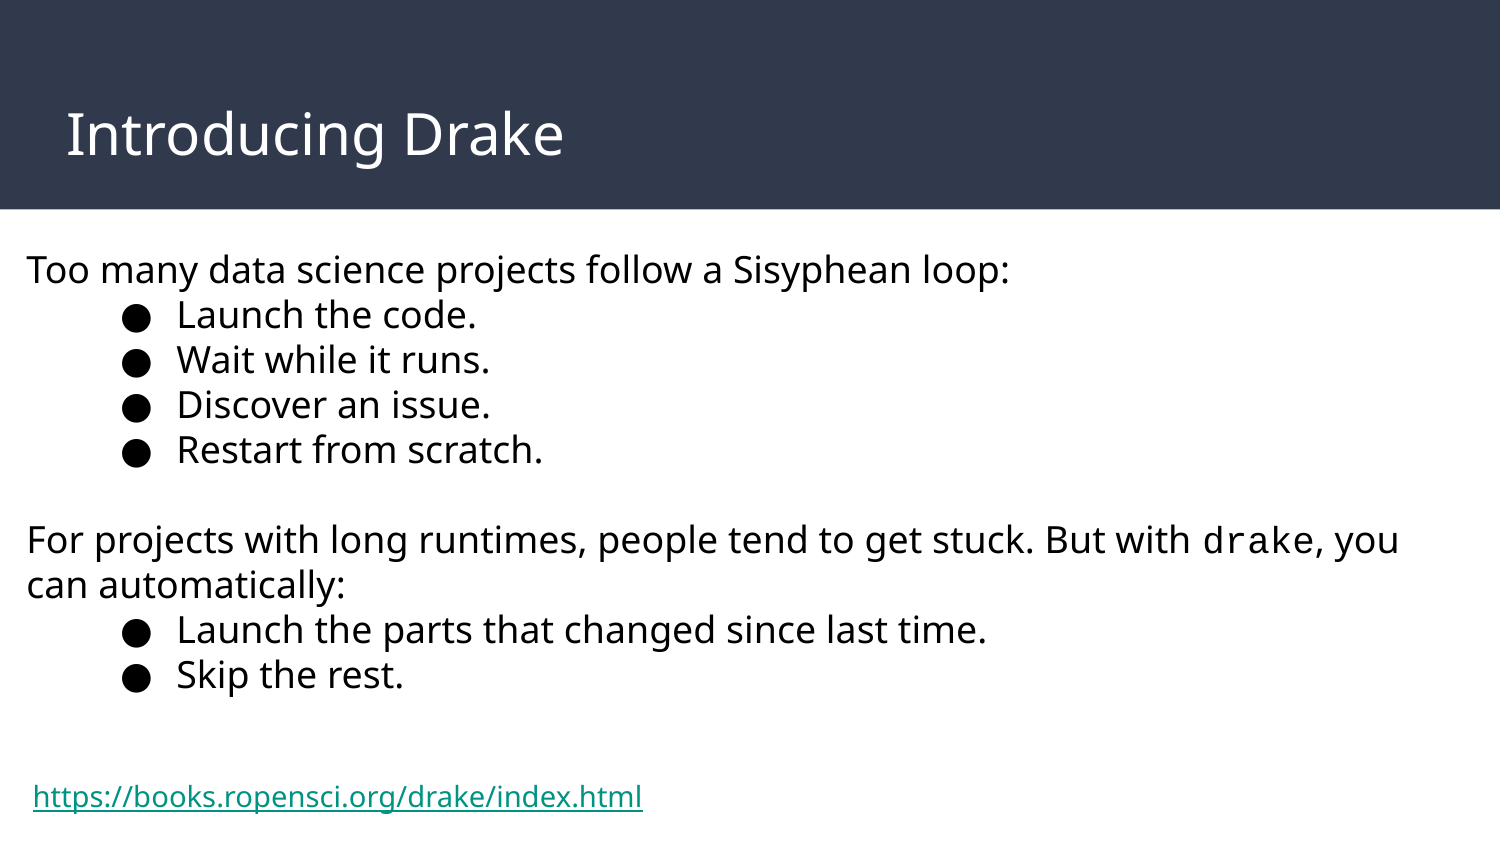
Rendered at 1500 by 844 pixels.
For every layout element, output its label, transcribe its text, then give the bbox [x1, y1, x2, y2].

text_box Too many data science projects follow a Sisyphean loop: Launch the code. Wait while it runs. Discover an issue. Restart from scratch. For projects with long runtimes, people tend to get stuck. But with drake, you can automatically: Launch the parts that changed since last time. Skip the rest. [11, 231, 1486, 826]
title Introducing Drake [51, 82, 1449, 185]
text_box https://books.ropensci.org/drake/index.html [17, 763, 1281, 826]
